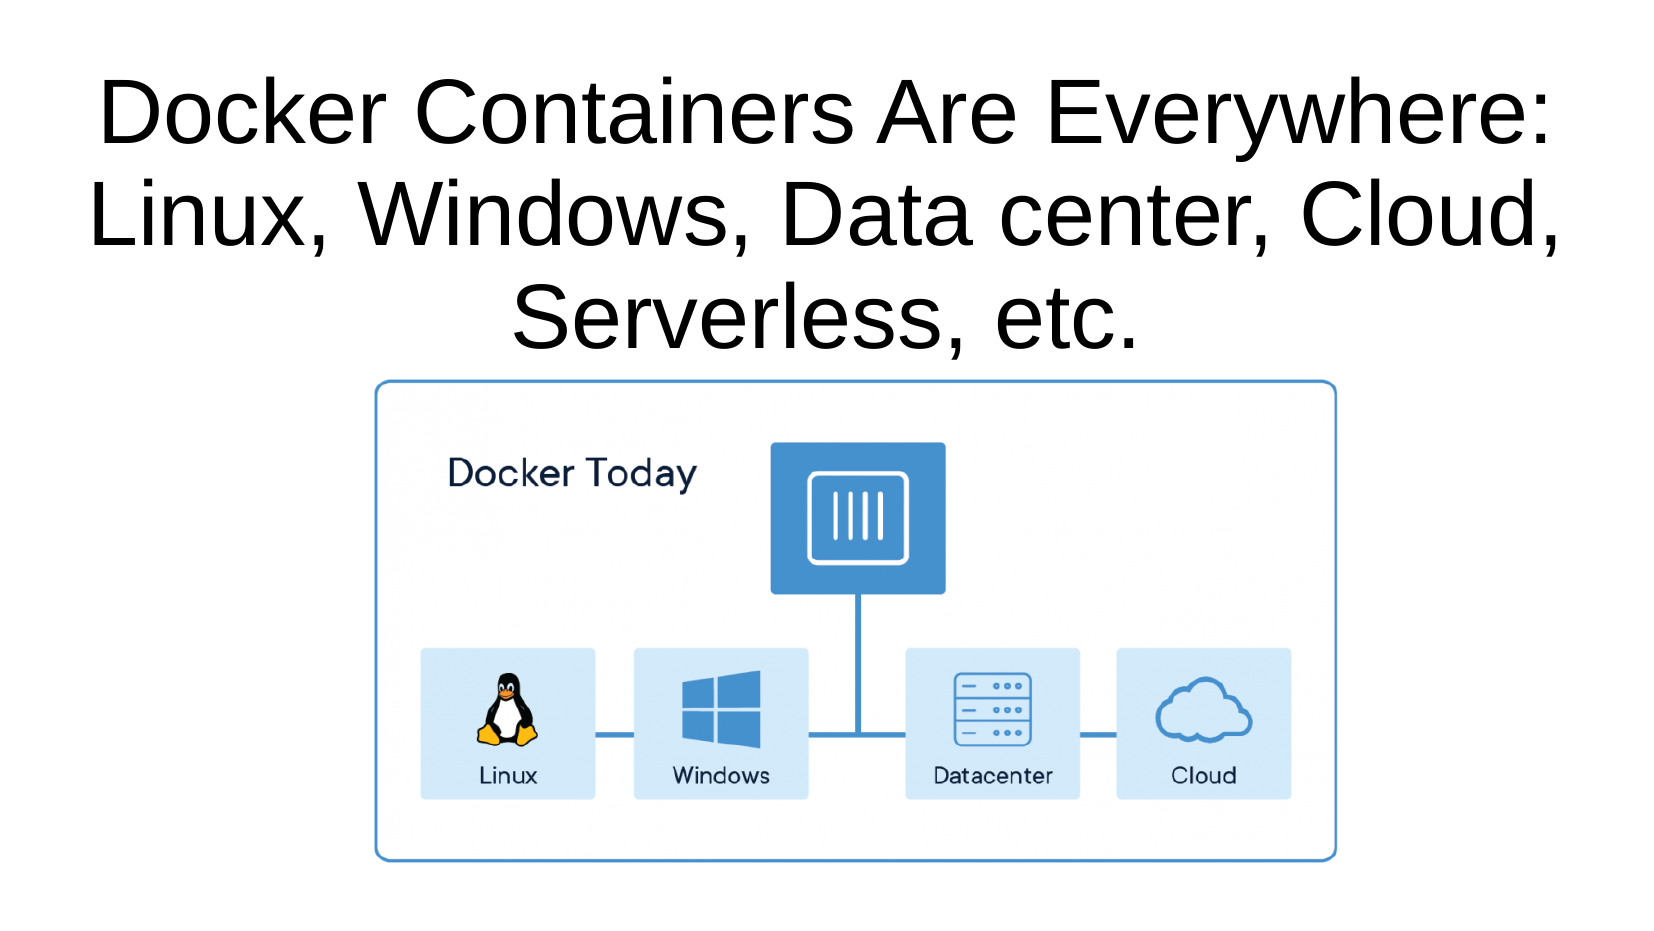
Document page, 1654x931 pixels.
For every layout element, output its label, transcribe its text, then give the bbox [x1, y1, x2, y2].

picture [300, 161, 1411, 931]
title Docker Containers Are Everywhere: Linux, Windows, Data center, Cloud, Serverless, etc. [82, 60, 1571, 368]
